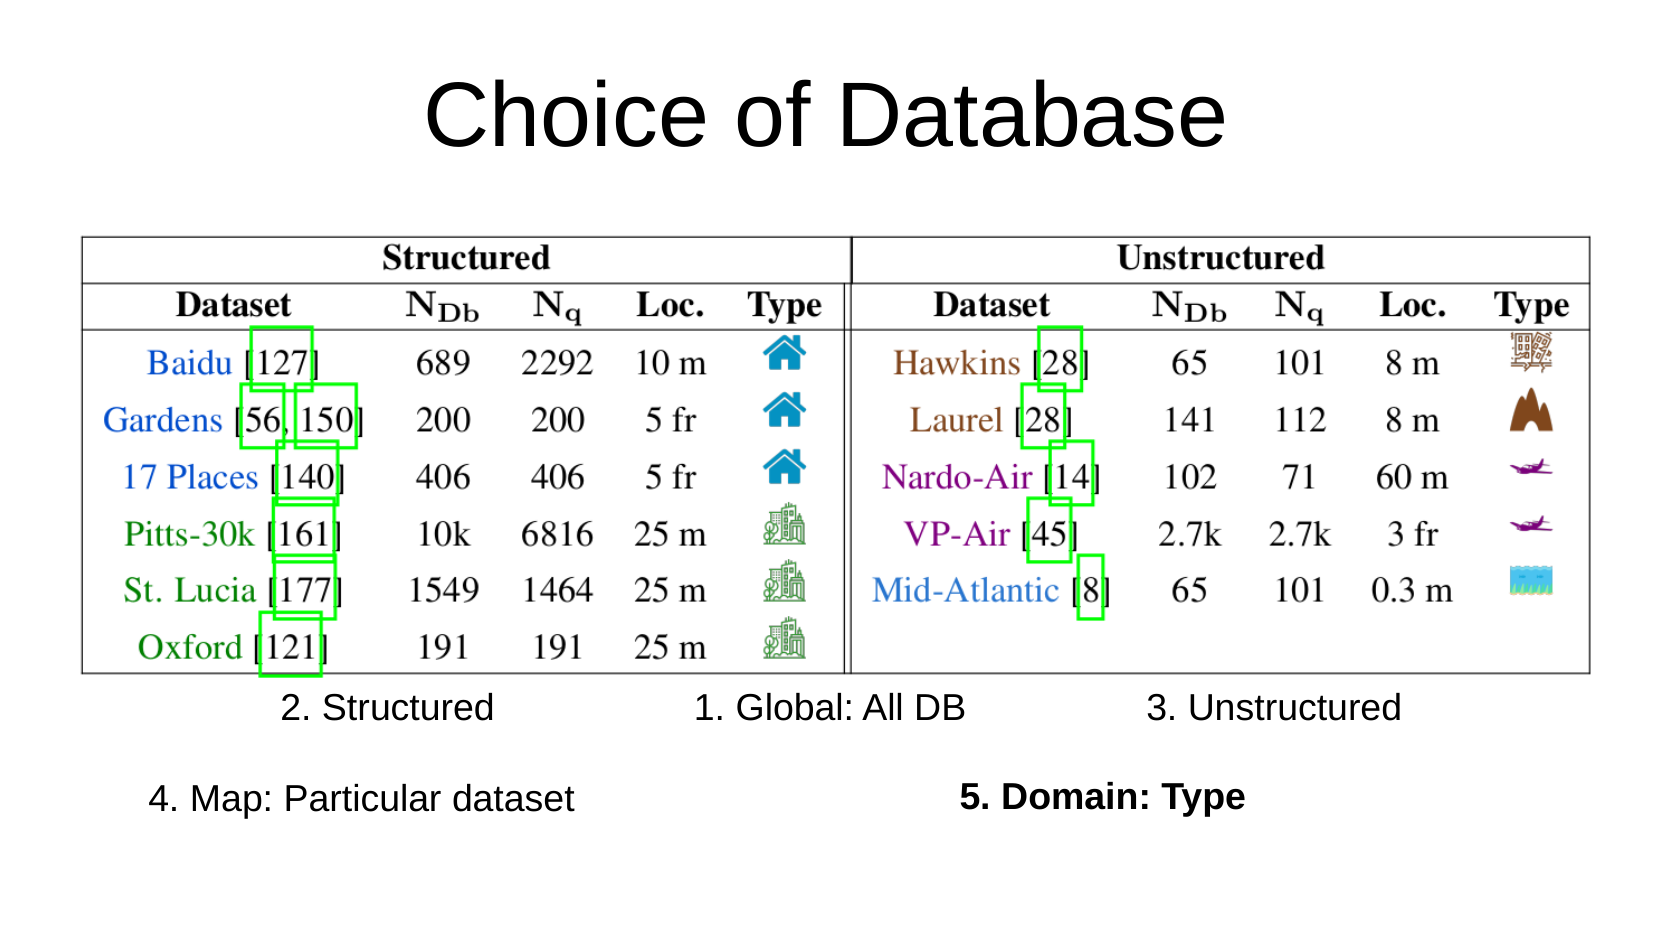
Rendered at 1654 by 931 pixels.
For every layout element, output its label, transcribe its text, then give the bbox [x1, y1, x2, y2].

text_box 4. Map: Particular dataset [133, 769, 591, 827]
picture [74, 230, 1595, 680]
title Choice of Database [82, 37, 1571, 193]
text_box 3. Unstructured [1131, 679, 1418, 739]
text_box 2. Structured [265, 679, 510, 736]
text_box 5. Domain: Type [944, 767, 1262, 825]
text_box 1. Global: All DB [679, 679, 982, 736]
